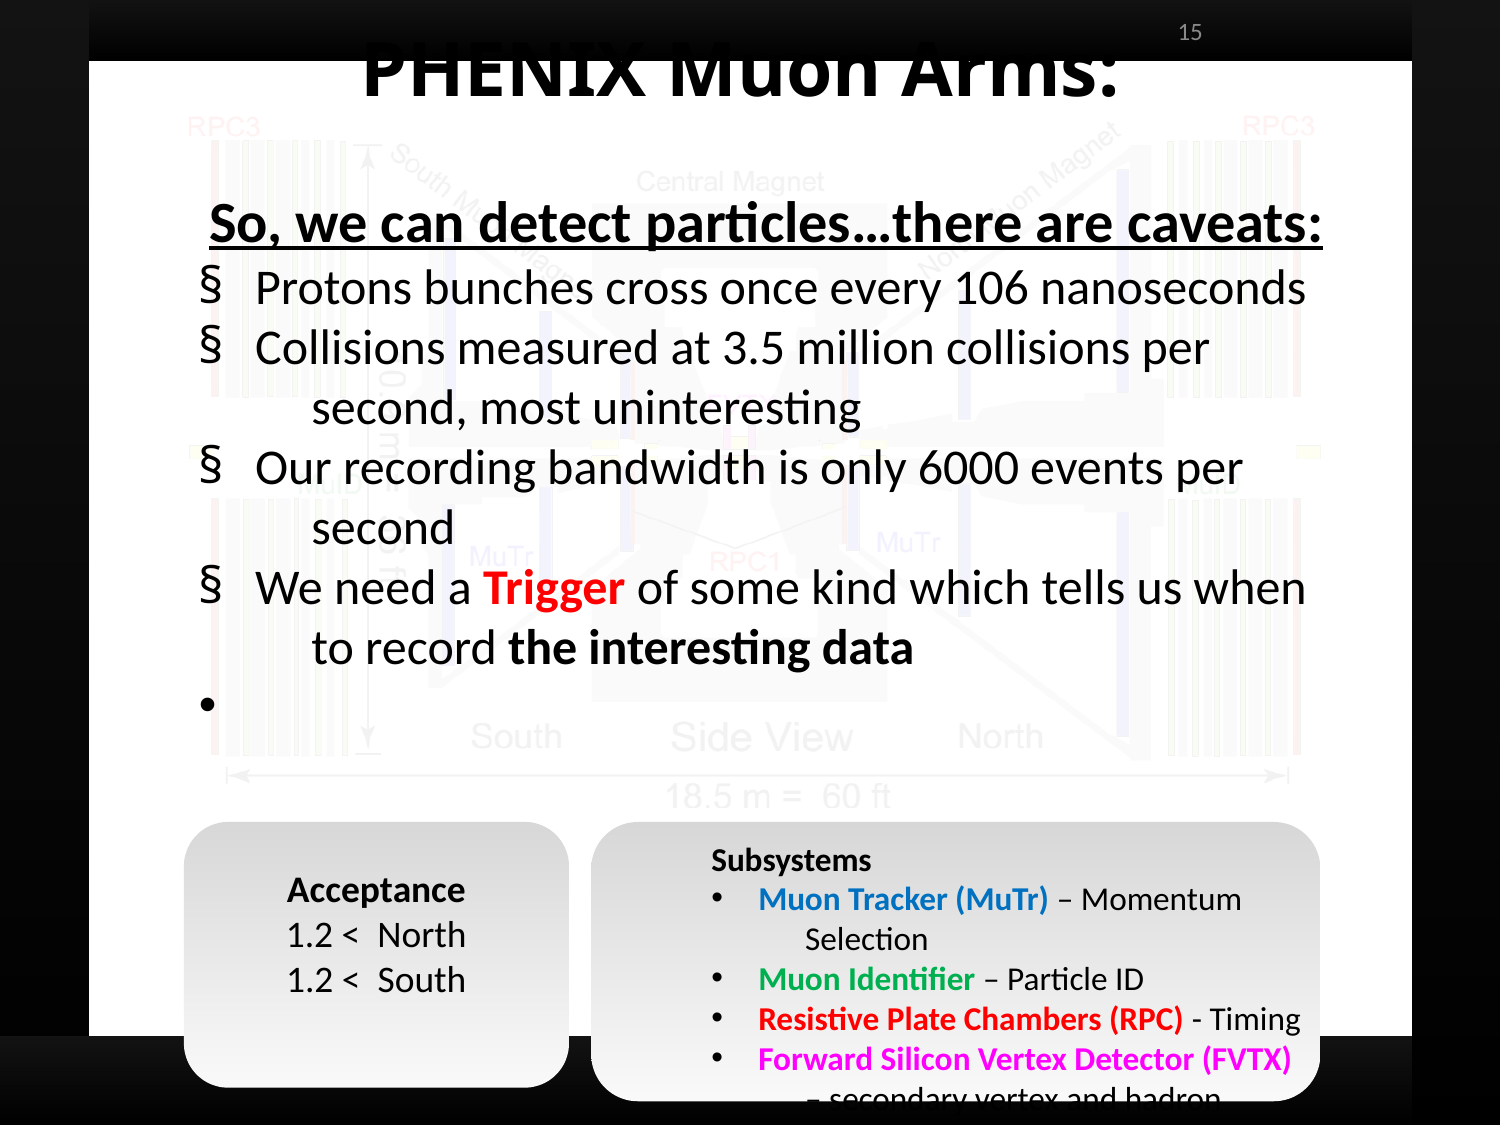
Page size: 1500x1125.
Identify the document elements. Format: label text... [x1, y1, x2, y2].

text_box [1129, 1088, 1170, 1102]
text_box [876, 1096, 885, 1102]
text_box [1190, 1096, 1199, 1102]
text_box [1103, 1096, 1111, 1102]
text_box [922, 1088, 1111, 1102]
title PHENIX Muon Arms: [0, 0, 1500, 148]
text_box [911, 1096, 919, 1102]
text_box [894, 1096, 902, 1102]
text_box [1173, 1088, 1307, 1102]
text_box [611, 821, 1300, 830]
text_box Acceptance 1.2 < North 1.2 < South [183, 888, 546, 1088]
text_box [1129, 1096, 1137, 1102]
text_box [1209, 1096, 1217, 1102]
text_box [183, 821, 559, 888]
text_box [1114, 1088, 1126, 1102]
slide_number 15 [1162, 0, 1500, 61]
text_box So, we can detect particles…there are caveats: Protons bunches cross once every 106 nanoseconds Collisions measured at 3.5 million collisions per second, most uninteresting Our recording bandwidth is only 6000 events per second We need a Trigger of some kind which tells us when to record the interesting data [184, 110, 1349, 808]
text_box [605, 1088, 919, 1102]
text_box [1087, 1096, 1095, 1102]
text_box [1162, 1096, 1170, 1102]
text_box Subsystems Muon Tracker (MuTr) – Momentum Selection Muon Identifier – Particle ID Resistive Plate Chambers (RPC) - Timing Forward Silicon Vertex Detector (FVTX) – secondary vertex and hadron rejection [546, 830, 1321, 1088]
